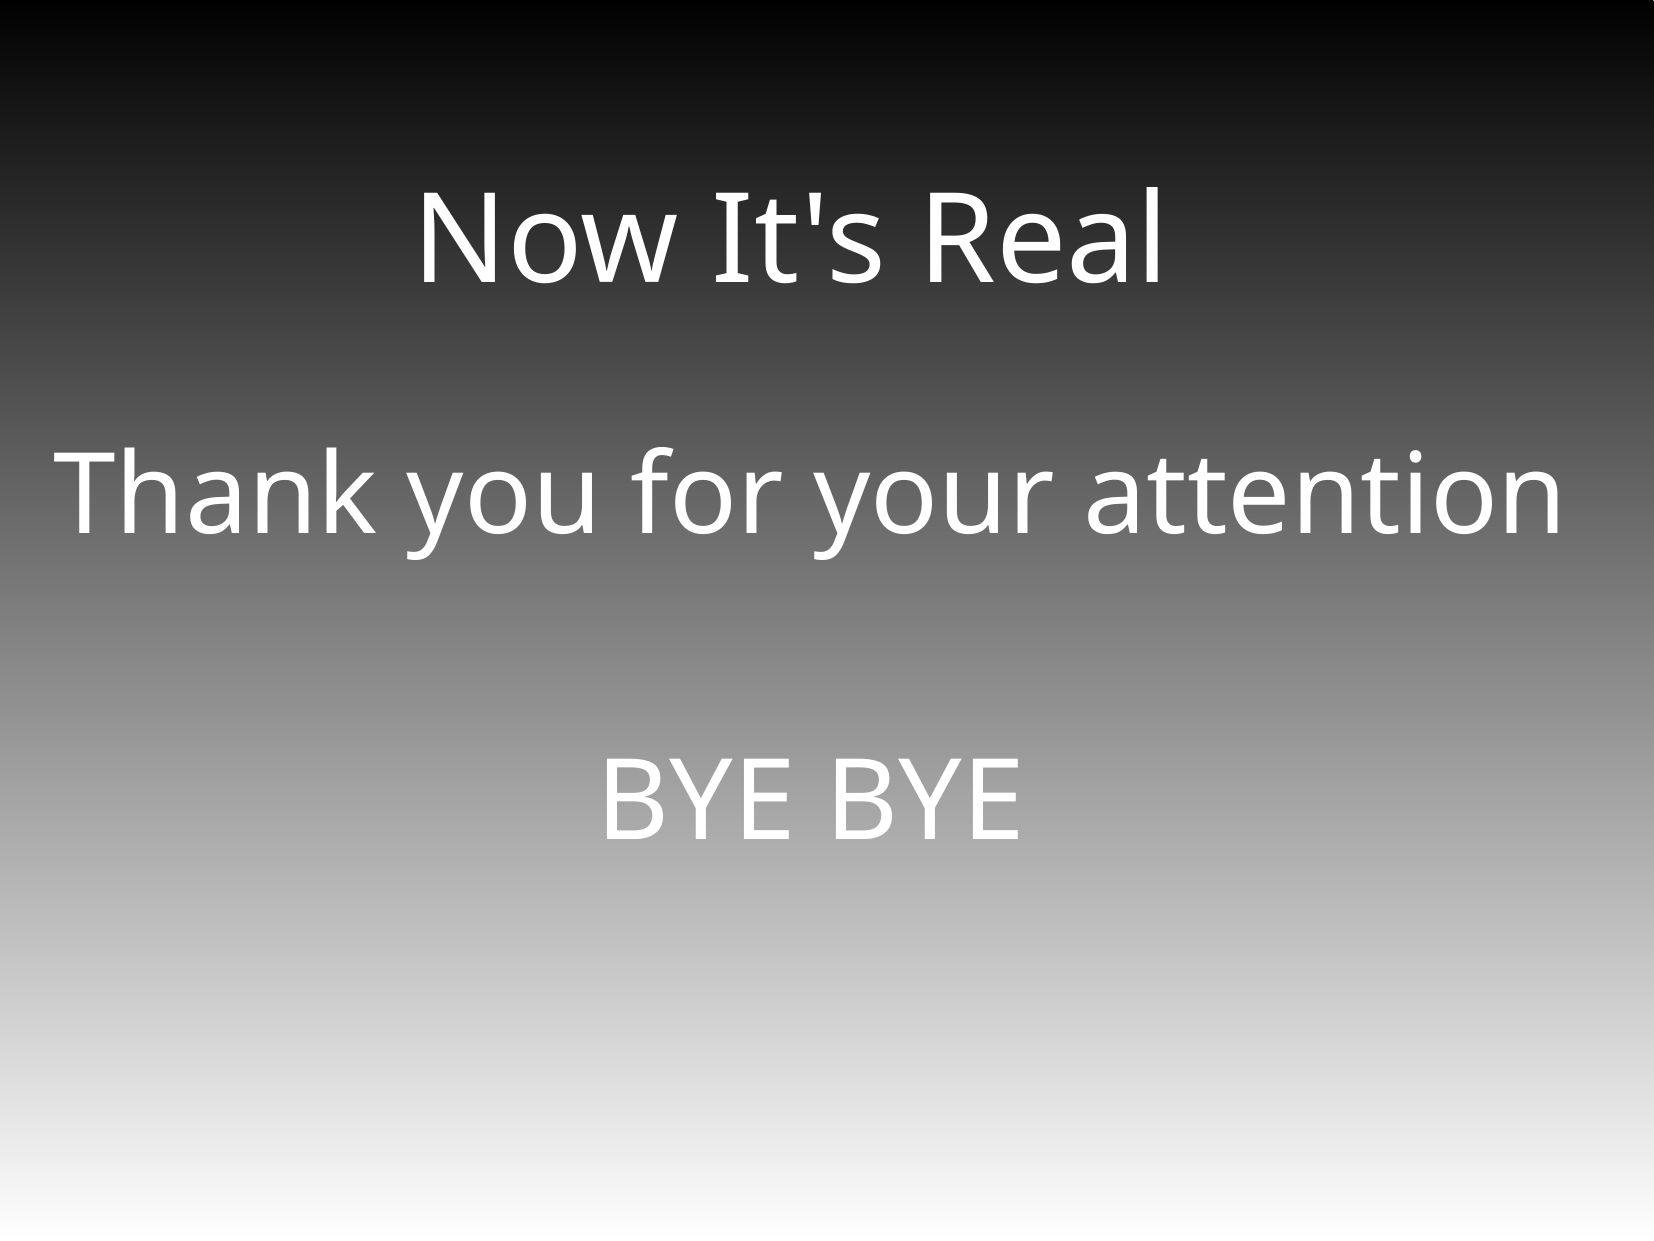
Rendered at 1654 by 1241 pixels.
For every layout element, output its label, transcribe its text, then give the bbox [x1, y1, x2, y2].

text_box Now It's Real [398, 141, 1241, 296]
title Thank you for your attention BYE BYE [29, 369, 1593, 916]
